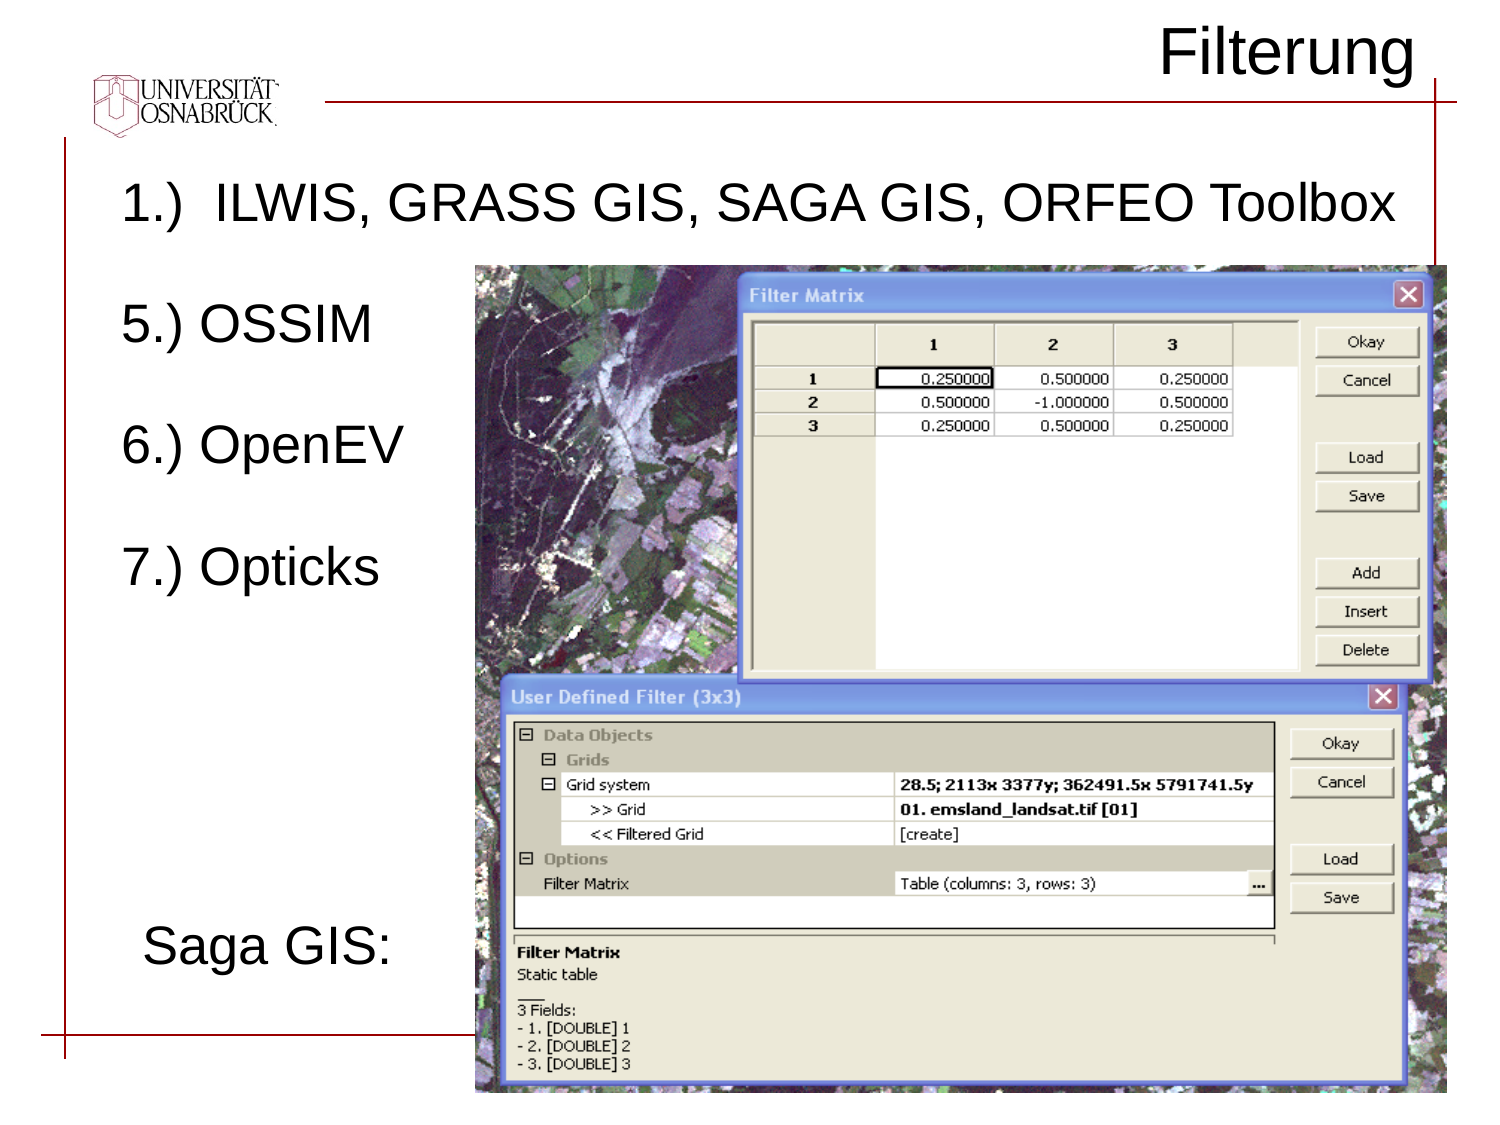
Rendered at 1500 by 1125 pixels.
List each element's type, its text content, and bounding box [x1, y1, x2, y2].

title Filterung [290, 13, 1418, 89]
text_box Saga GIS: [118, 915, 443, 1023]
picture [475, 916, 1447, 1093]
subtitle 1.) ILWIS, GRASS GIS, SAGA GIS, ORFEO Toolbox 5.) OSSIM 6.) OpenEV 7.) Opticks [96, 172, 1447, 916]
picture [93, 75, 279, 138]
